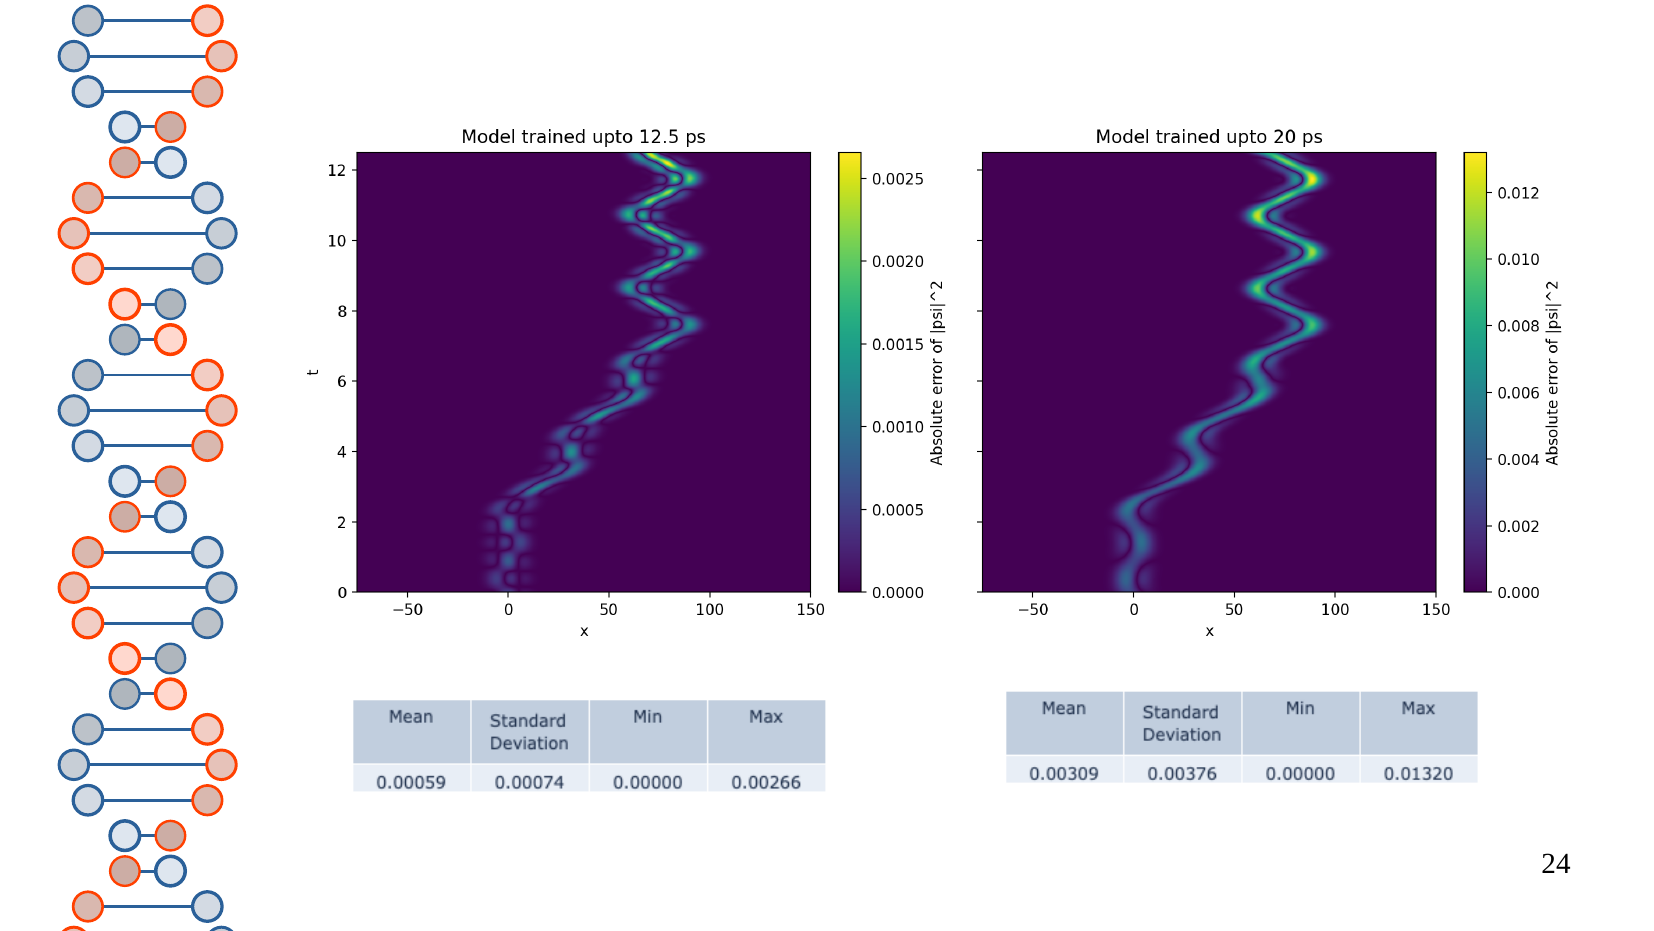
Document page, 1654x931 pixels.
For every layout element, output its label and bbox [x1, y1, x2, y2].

picture [987, 671, 1507, 808]
picture [334, 685, 845, 814]
picture [295, 118, 1572, 650]
